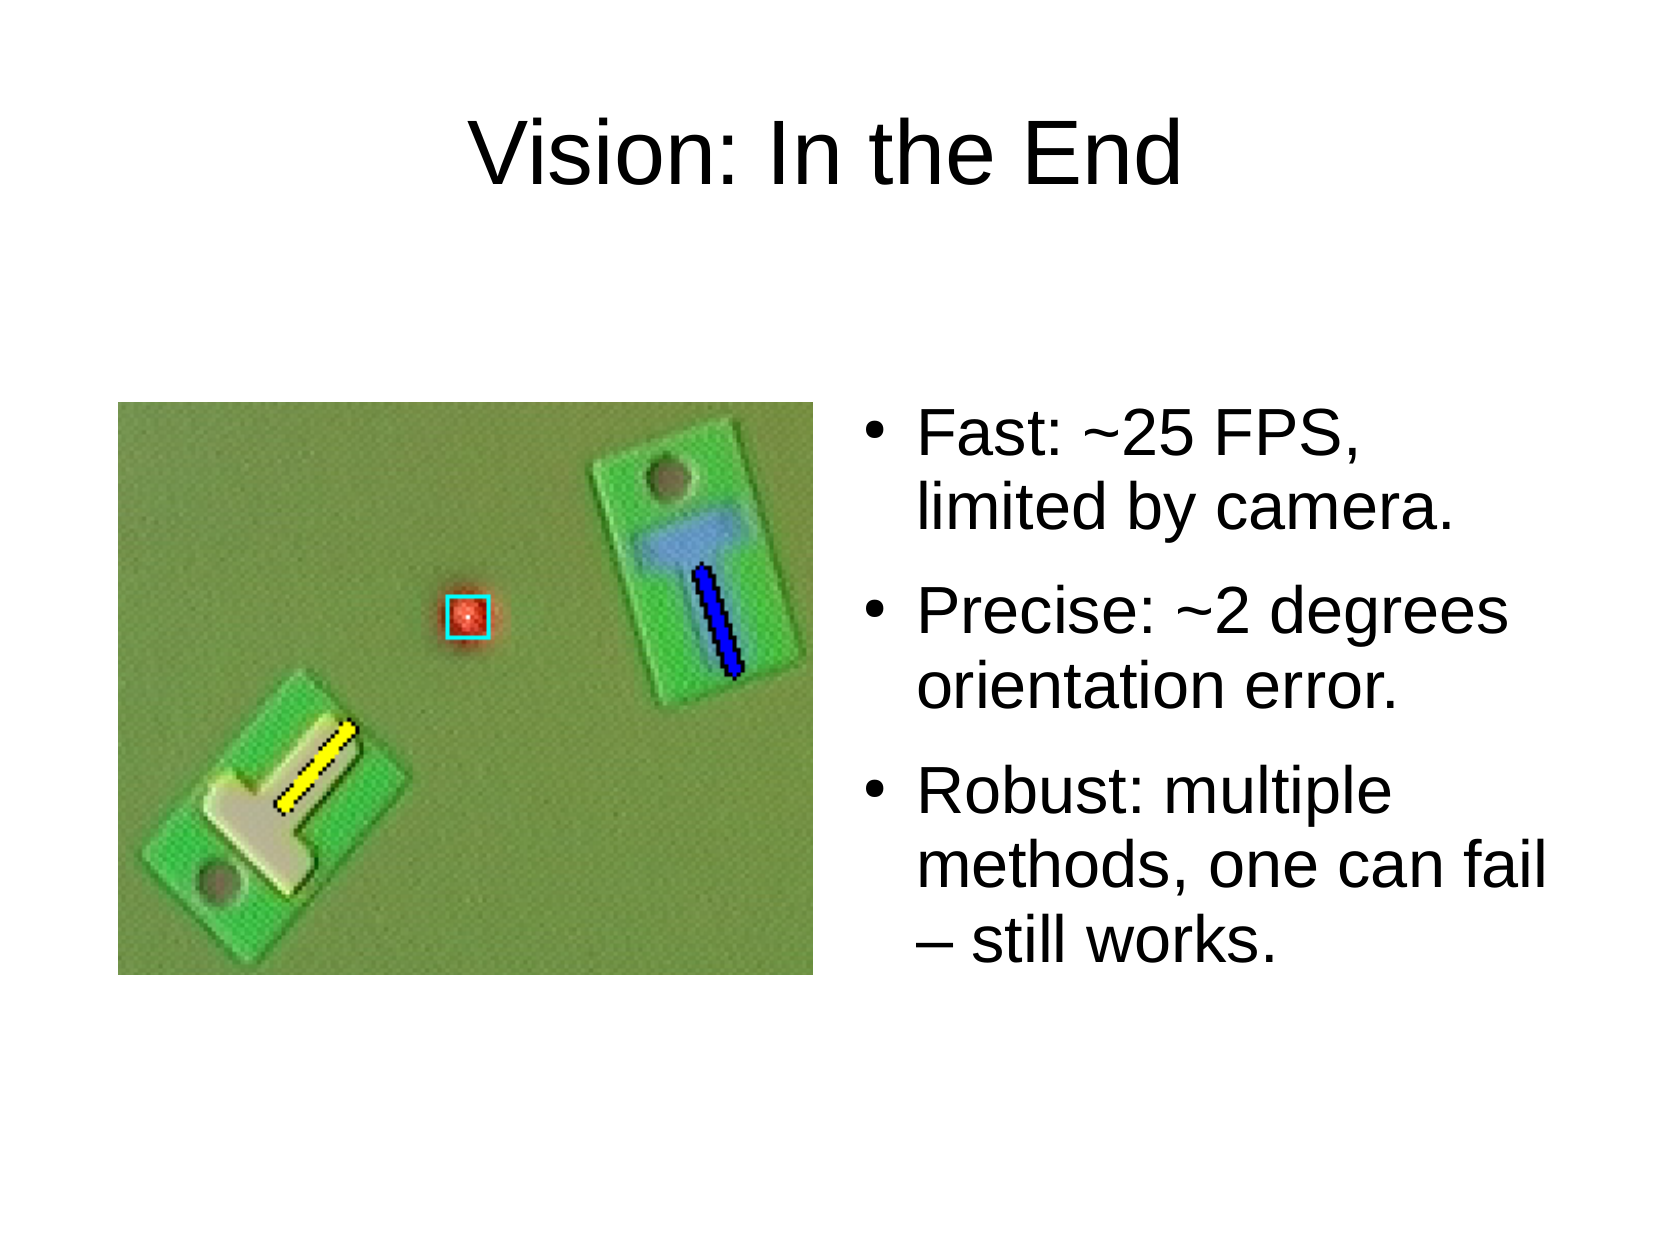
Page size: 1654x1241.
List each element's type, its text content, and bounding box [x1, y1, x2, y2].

picture [118, 402, 813, 975]
title Vision: In the End [82, 49, 1571, 257]
list Fast: ~25 FPS, limited by camera. Precise: ~2 degrees orientation error. Robust: multiple methods, one can fail – still works. [845, 290, 1572, 1094]
